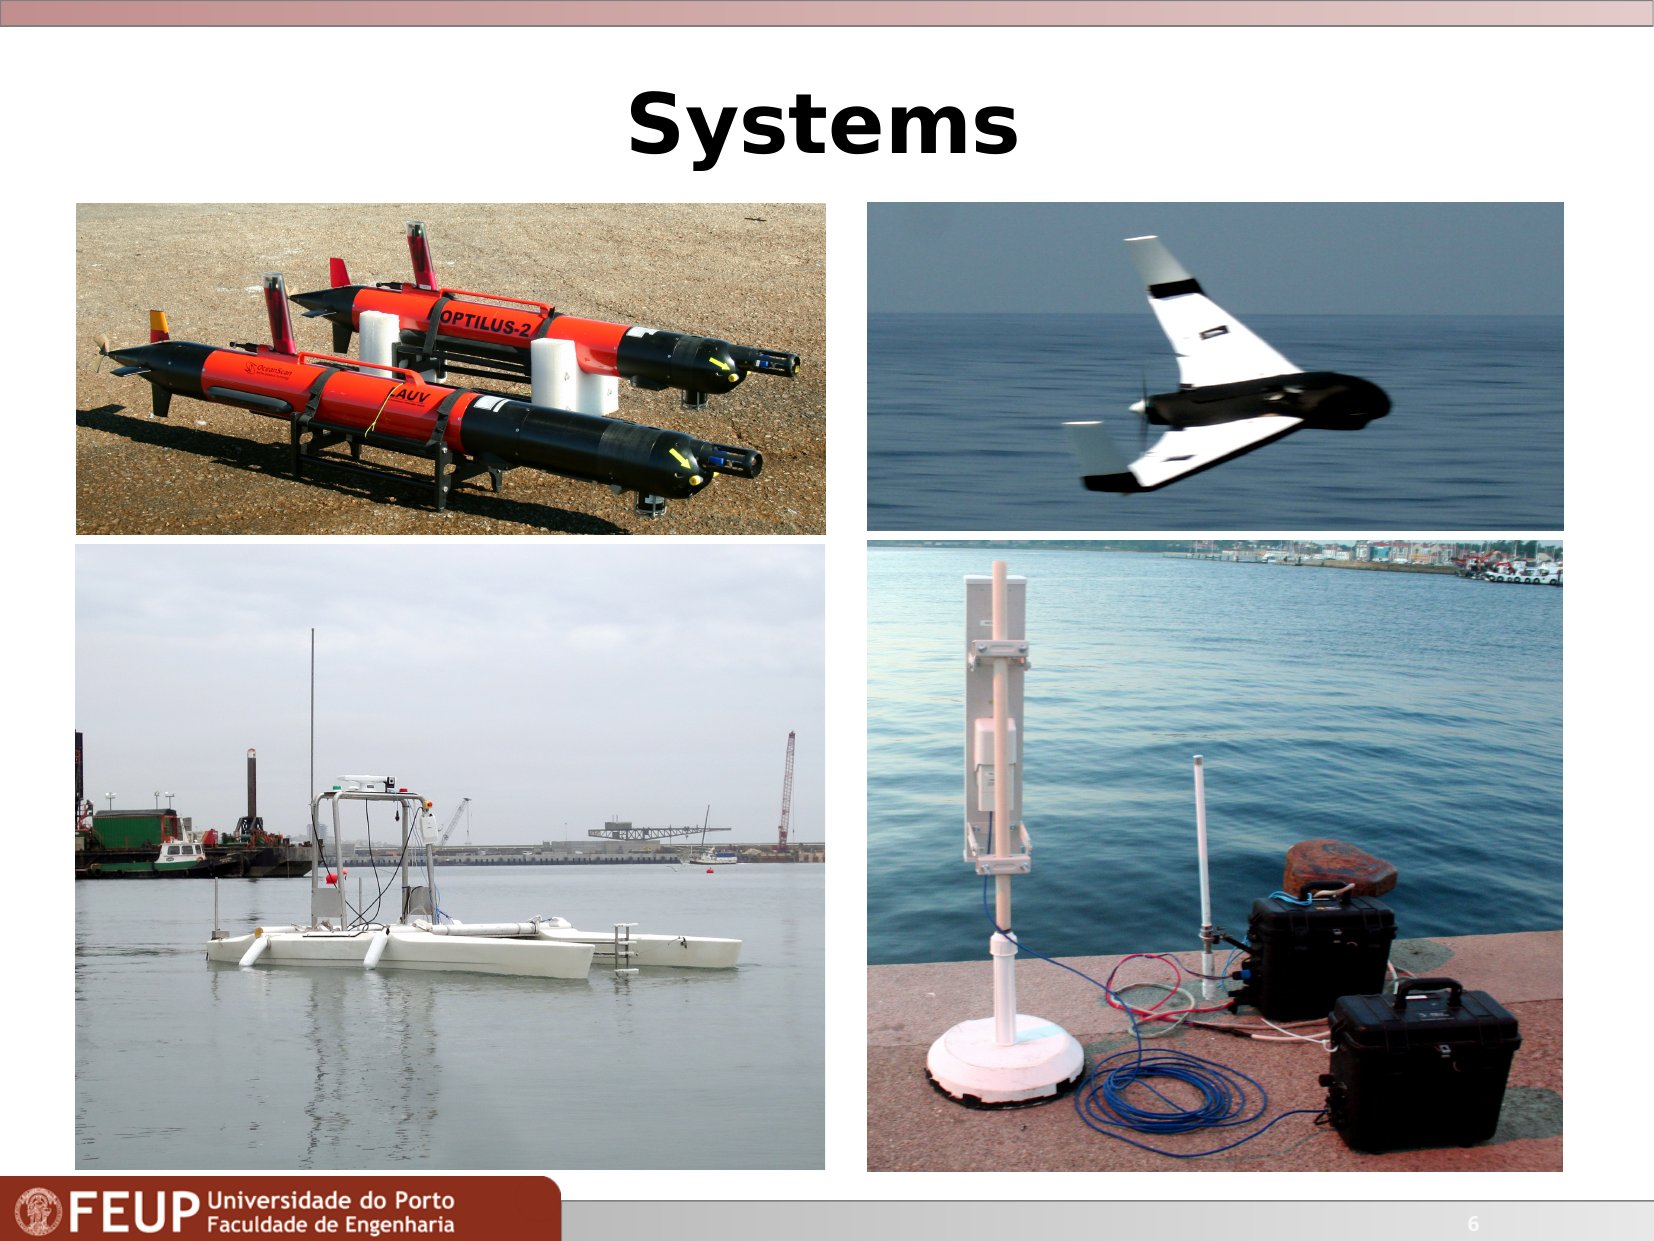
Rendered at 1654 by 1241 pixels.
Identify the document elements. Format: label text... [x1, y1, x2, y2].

picture [867, 540, 1563, 1172]
picture [0, 1176, 561, 1241]
title Systems [64, 41, 1582, 210]
picture [76, 203, 826, 536]
picture [867, 202, 1564, 531]
picture [75, 544, 826, 1170]
